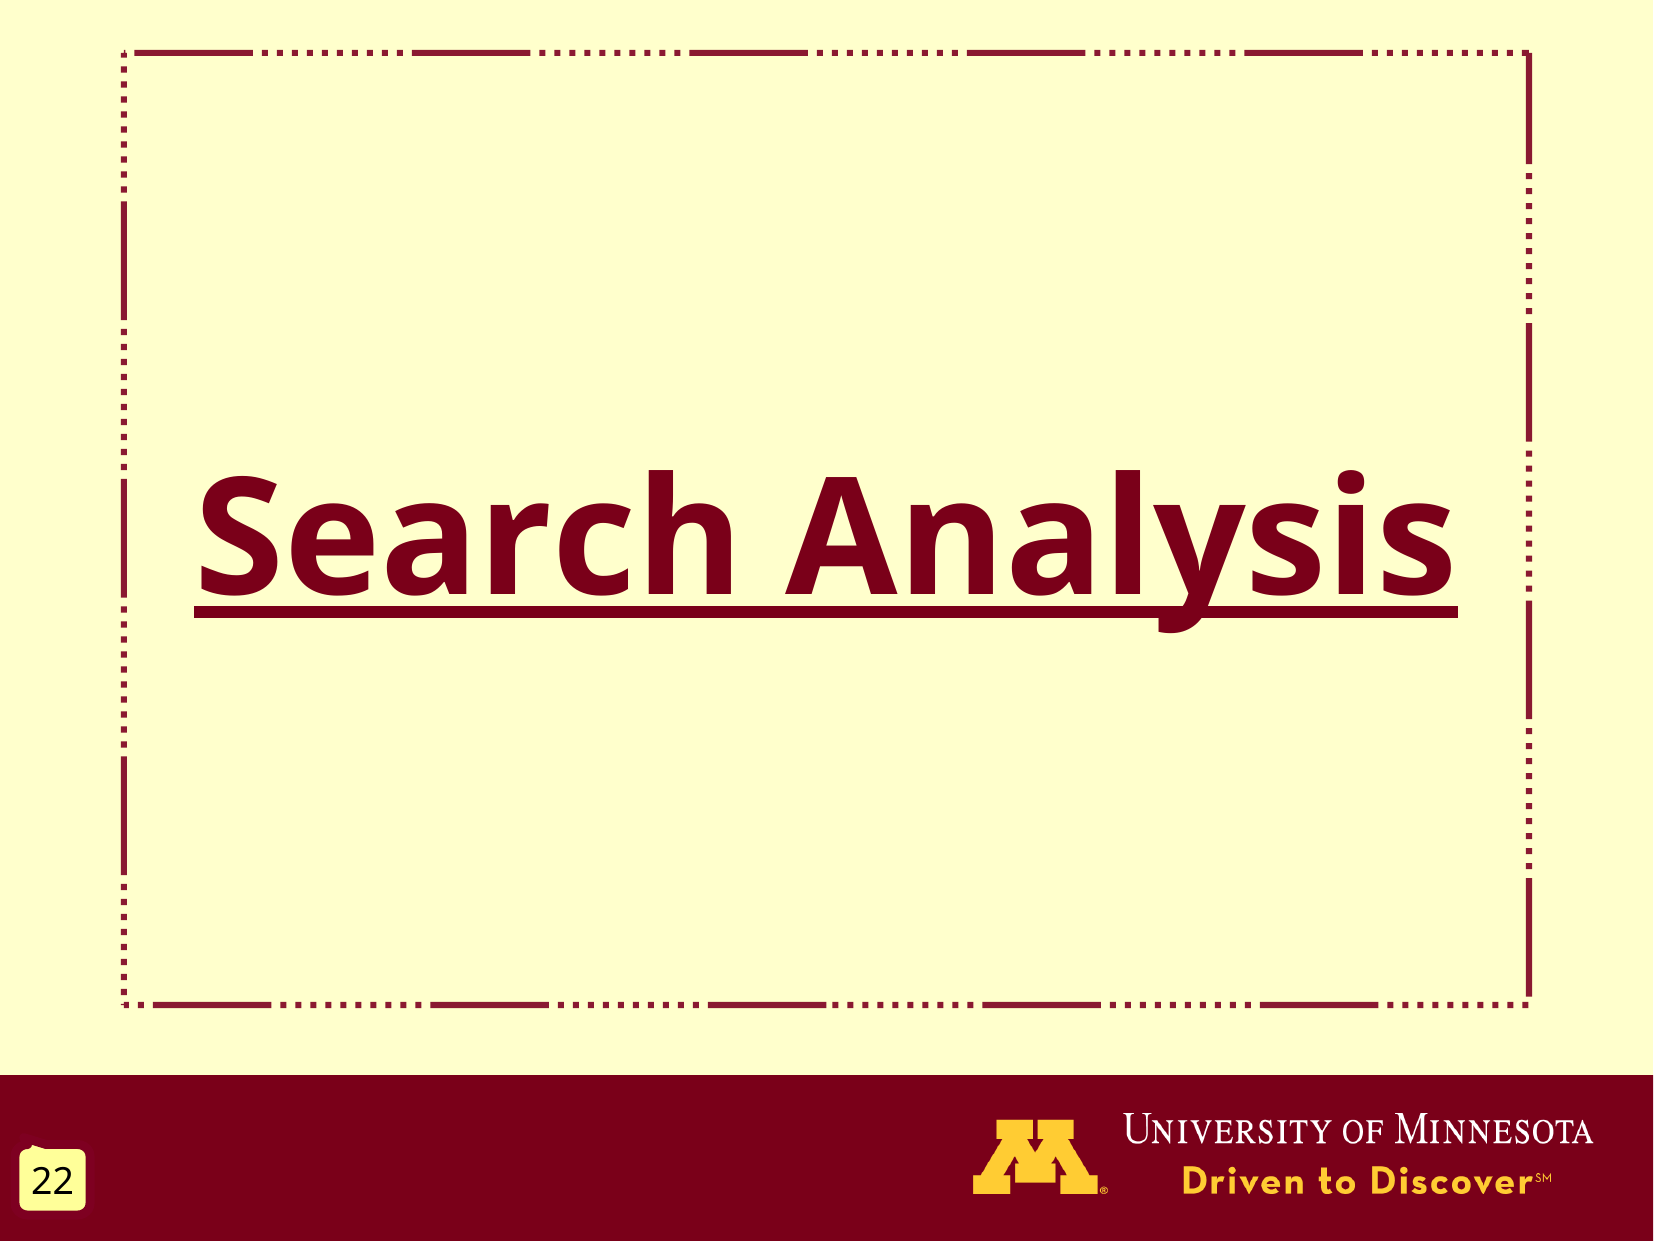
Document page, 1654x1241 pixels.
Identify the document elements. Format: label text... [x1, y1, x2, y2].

text_box 22 [15, 1137, 91, 1216]
picture [0, 1075, 1654, 1241]
title Search Analysis [123, 52, 1529, 1006]
